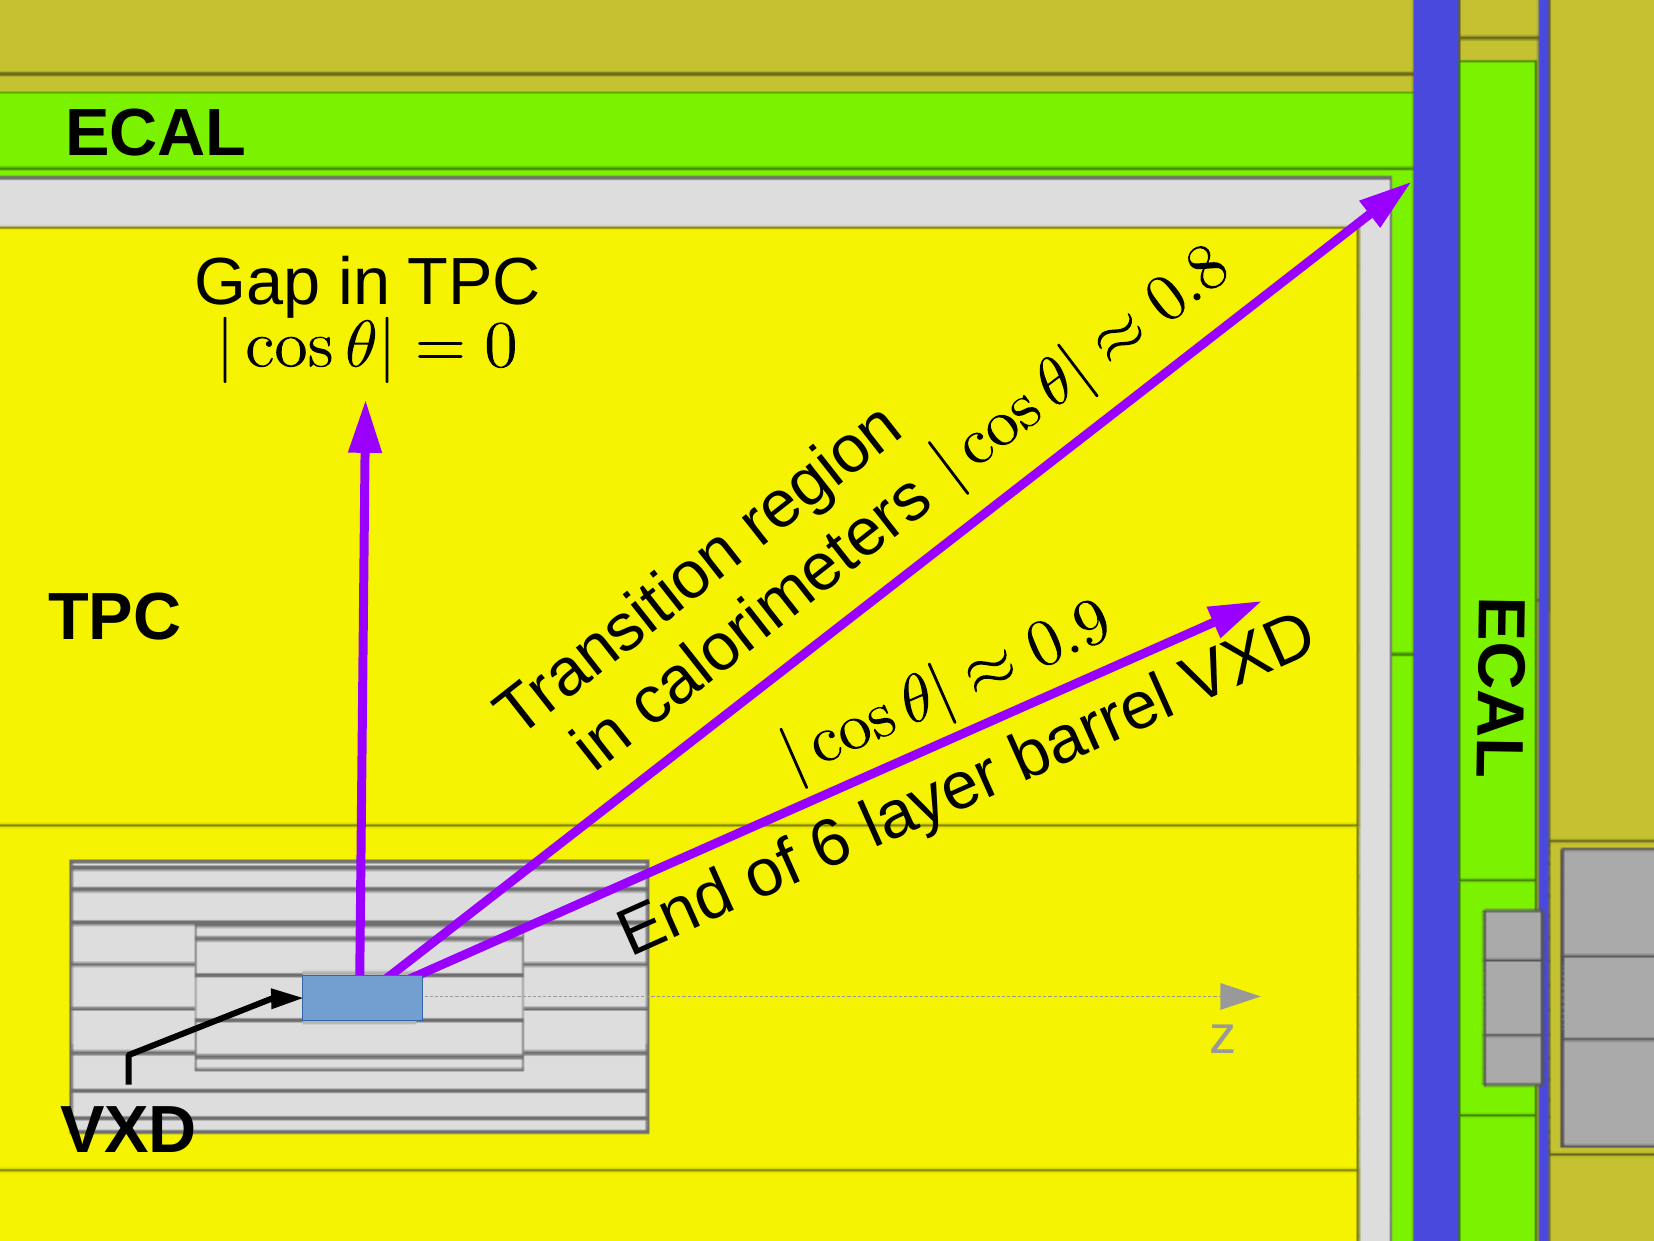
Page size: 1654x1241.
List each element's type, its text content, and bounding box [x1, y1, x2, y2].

text_box z [1195, 997, 1252, 1073]
text_box End of 6 layer barrel VXD [589, 580, 1346, 983]
text_box ECAL [1454, 581, 1548, 795]
text_box [771, 589, 1122, 793]
text_box TPC [33, 572, 197, 662]
text_box [998, 234, 1243, 442]
text_box [302, 975, 423, 1021]
text_box [215, 327, 518, 384]
text_box Gap in TPC [179, 236, 557, 327]
text_box VXD [45, 1084, 213, 1175]
text_box Transition region in calorimeters [464, 318, 1044, 824]
text_box ECAL [50, 87, 262, 177]
picture [0, 0, 1654, 1241]
